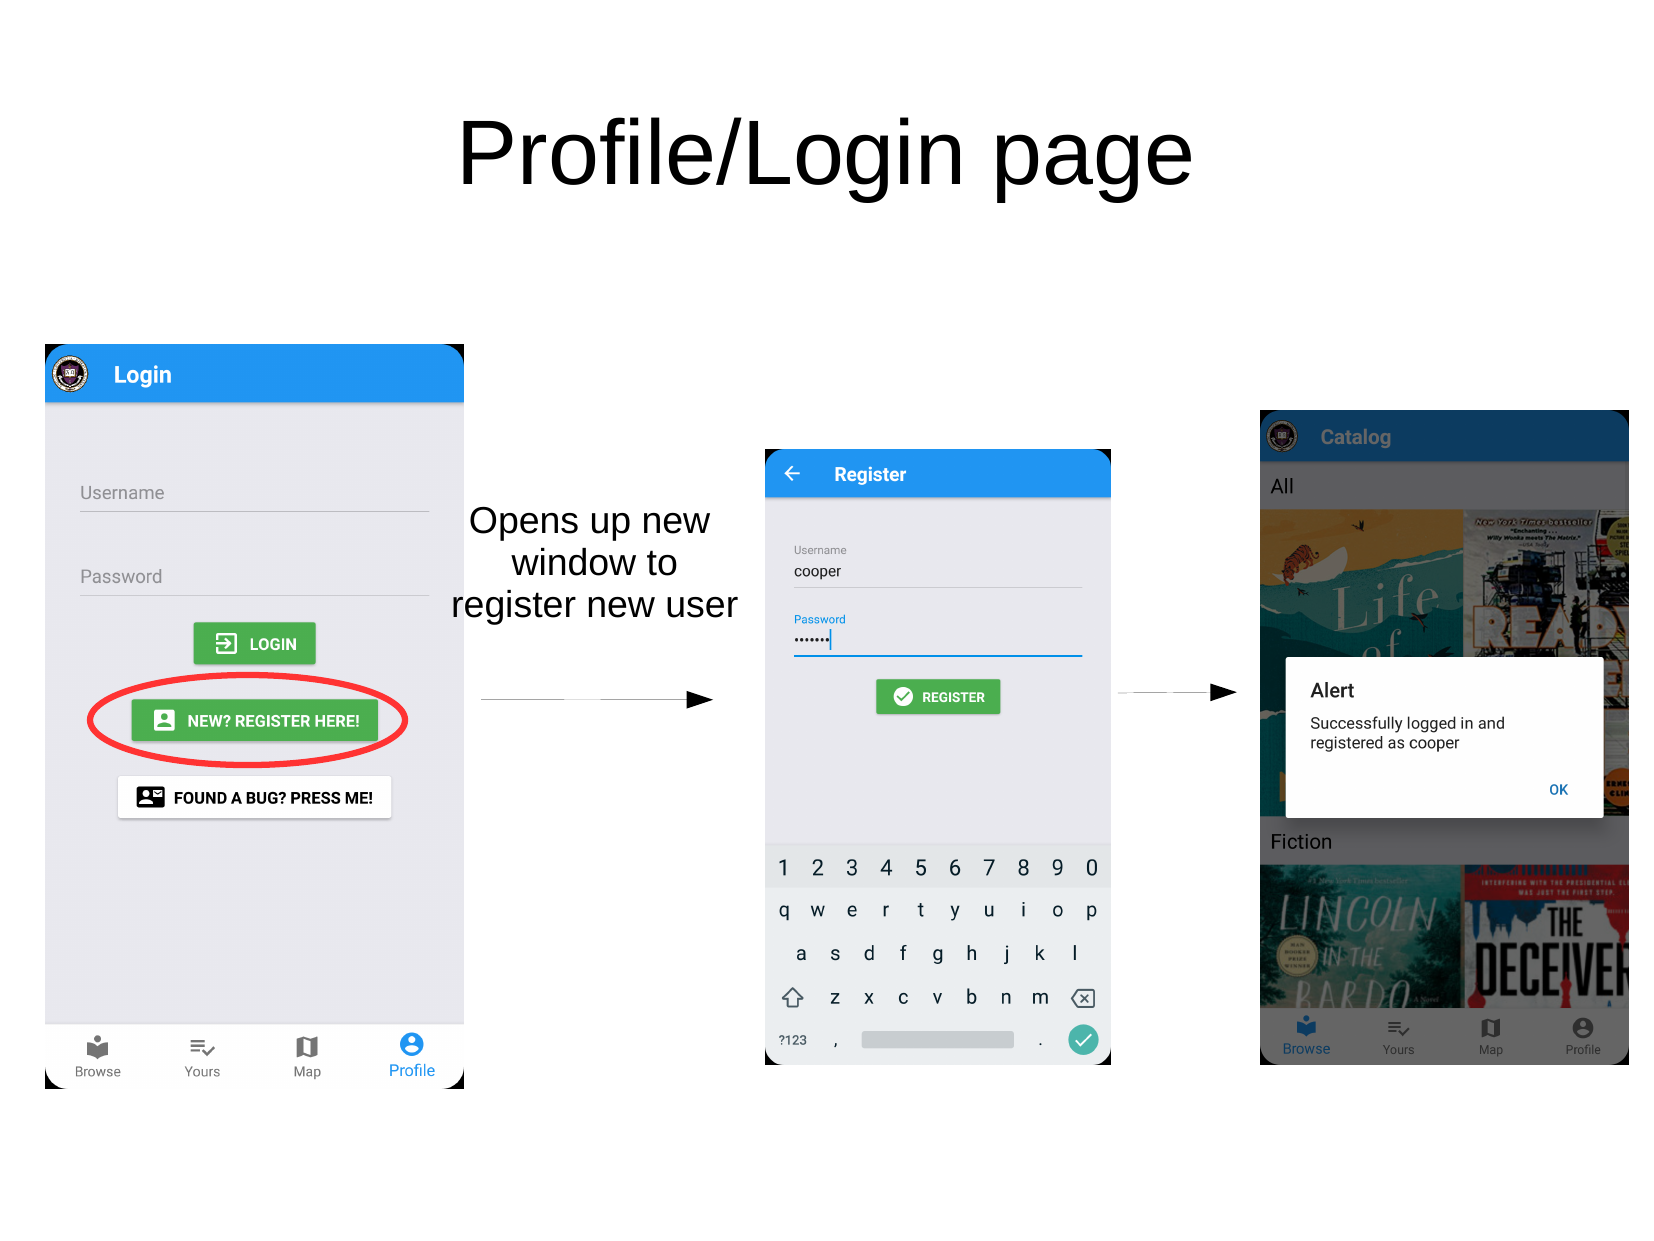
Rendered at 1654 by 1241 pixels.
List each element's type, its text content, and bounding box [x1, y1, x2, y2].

picture [1260, 410, 1629, 1066]
text_box Opens up new window to register new user [436, 491, 754, 639]
title Profile/Login page [82, 49, 1571, 257]
picture [45, 344, 464, 1089]
picture [765, 449, 1111, 1066]
